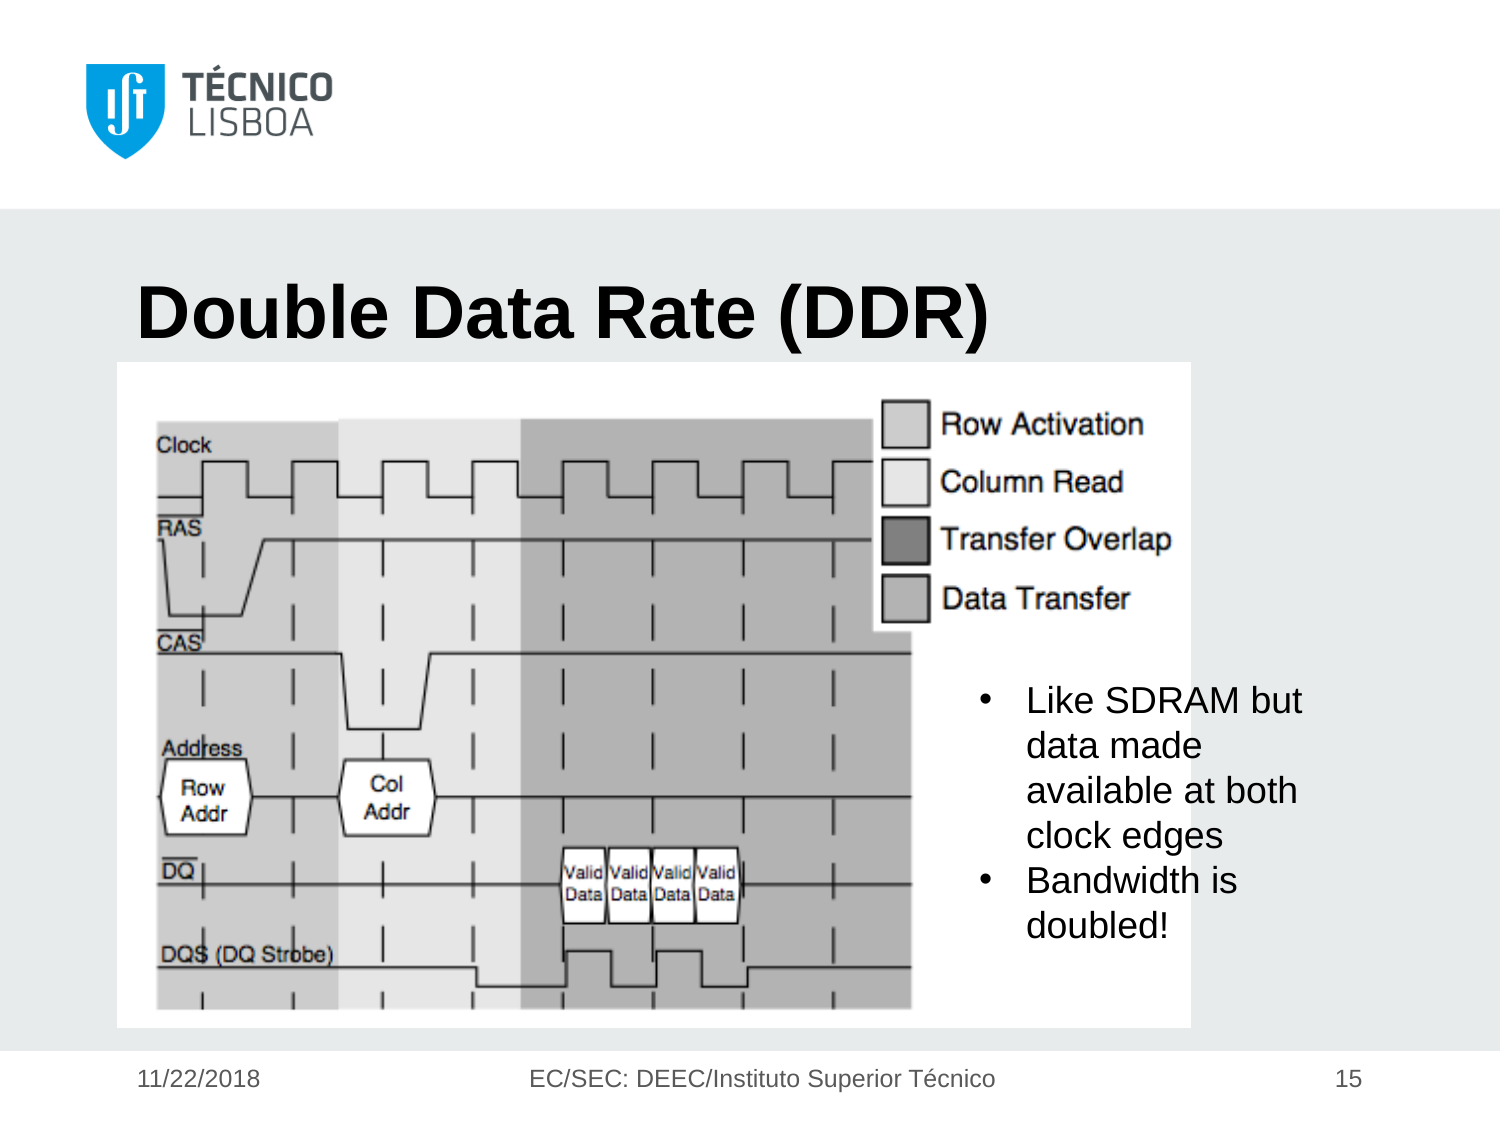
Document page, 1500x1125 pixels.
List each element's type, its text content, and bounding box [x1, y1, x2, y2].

slide_number 11/22/2018 [121, 1052, 425, 1103]
text_box Like SDRAM but data made available at both clock edges Bandwidth is doubled! [964, 668, 1365, 954]
picture [0, 0, 1500, 1125]
title Double Data Rate (DDR) [121, 237, 1378, 381]
slide_number <number> [1077, 1052, 1378, 1103]
footer EC/SEC: DEEC/Instituto Superior Técnico [512, 1052, 1021, 1103]
